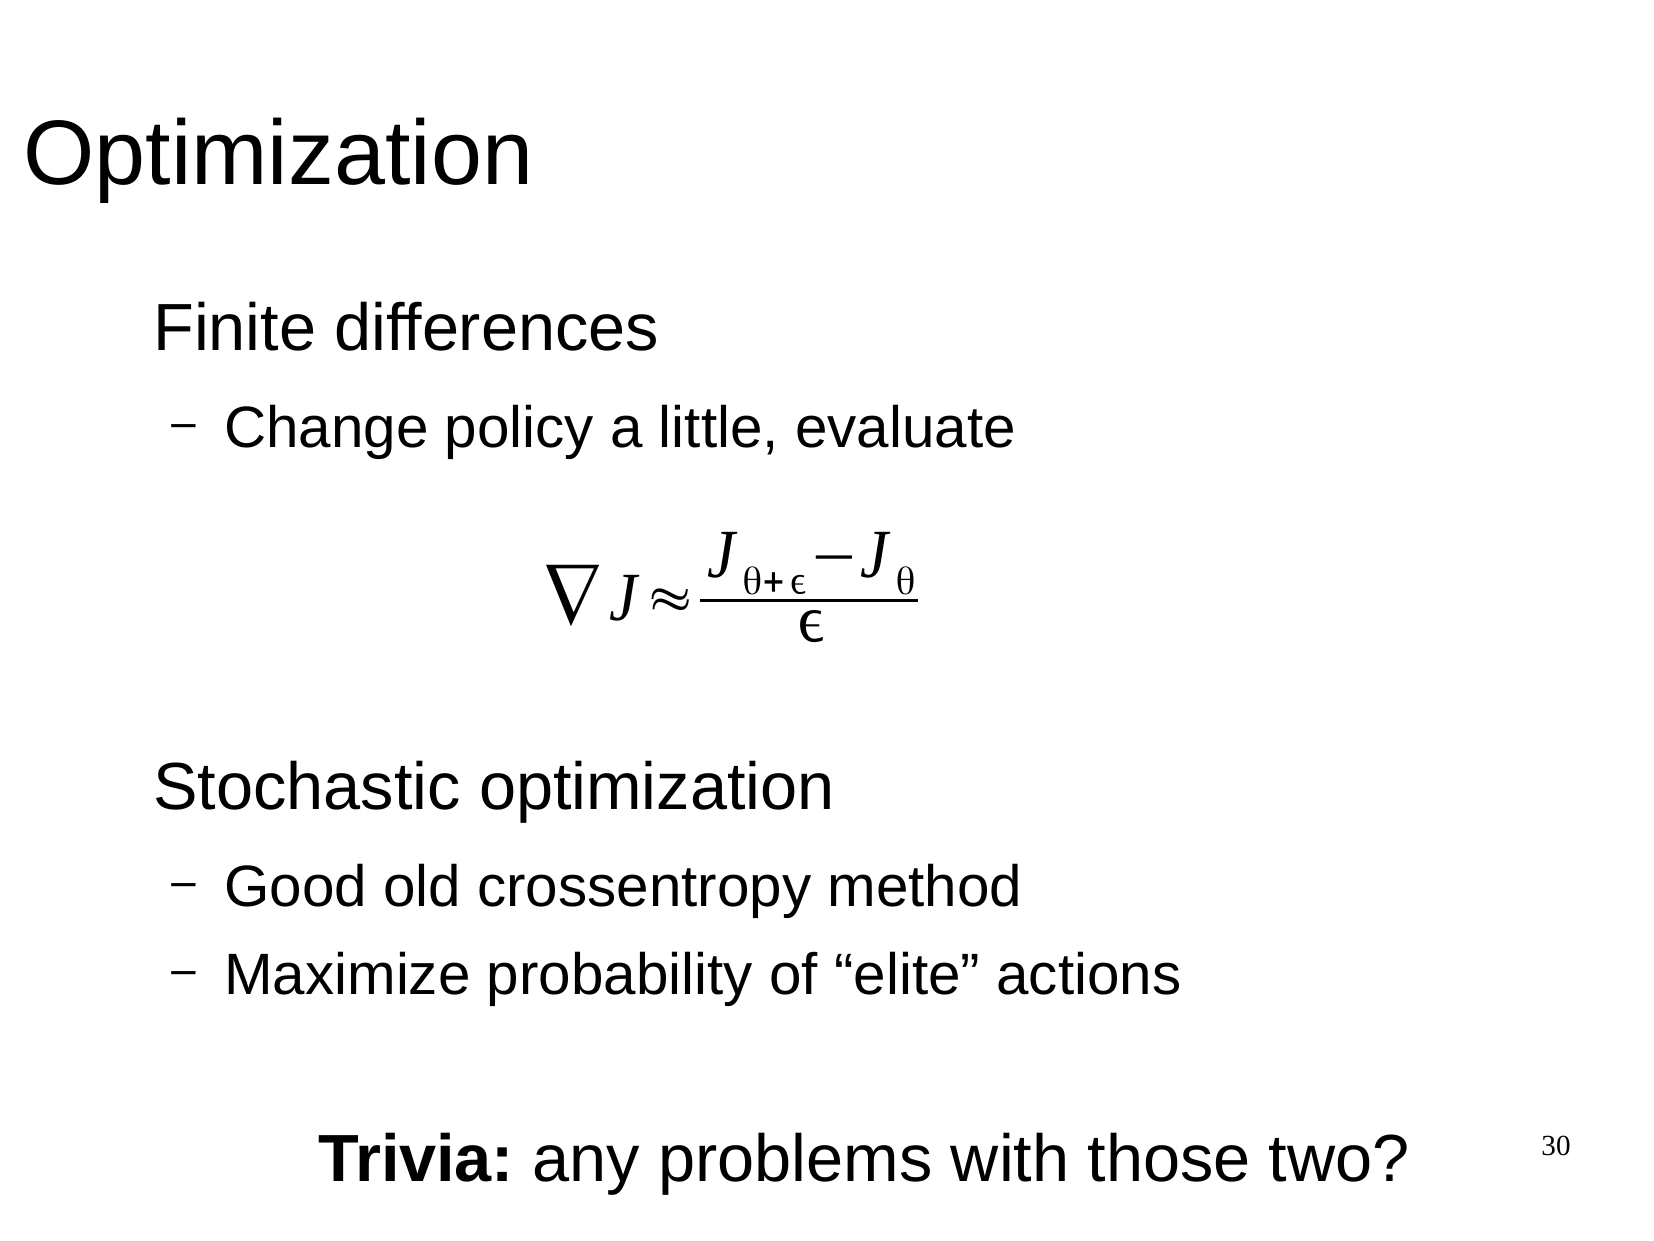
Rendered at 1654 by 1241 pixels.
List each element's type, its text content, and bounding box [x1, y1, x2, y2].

title Optimization [23, 49, 1512, 257]
list Finite differences Change policy a little, evaluate Stochastic optimization Good old crossentropy method Maximize probability of “elite” actions [82, 290, 1571, 1241]
chart [526, 517, 938, 644]
text_box Trivia: any problems with those two? [303, 1113, 1430, 1204]
